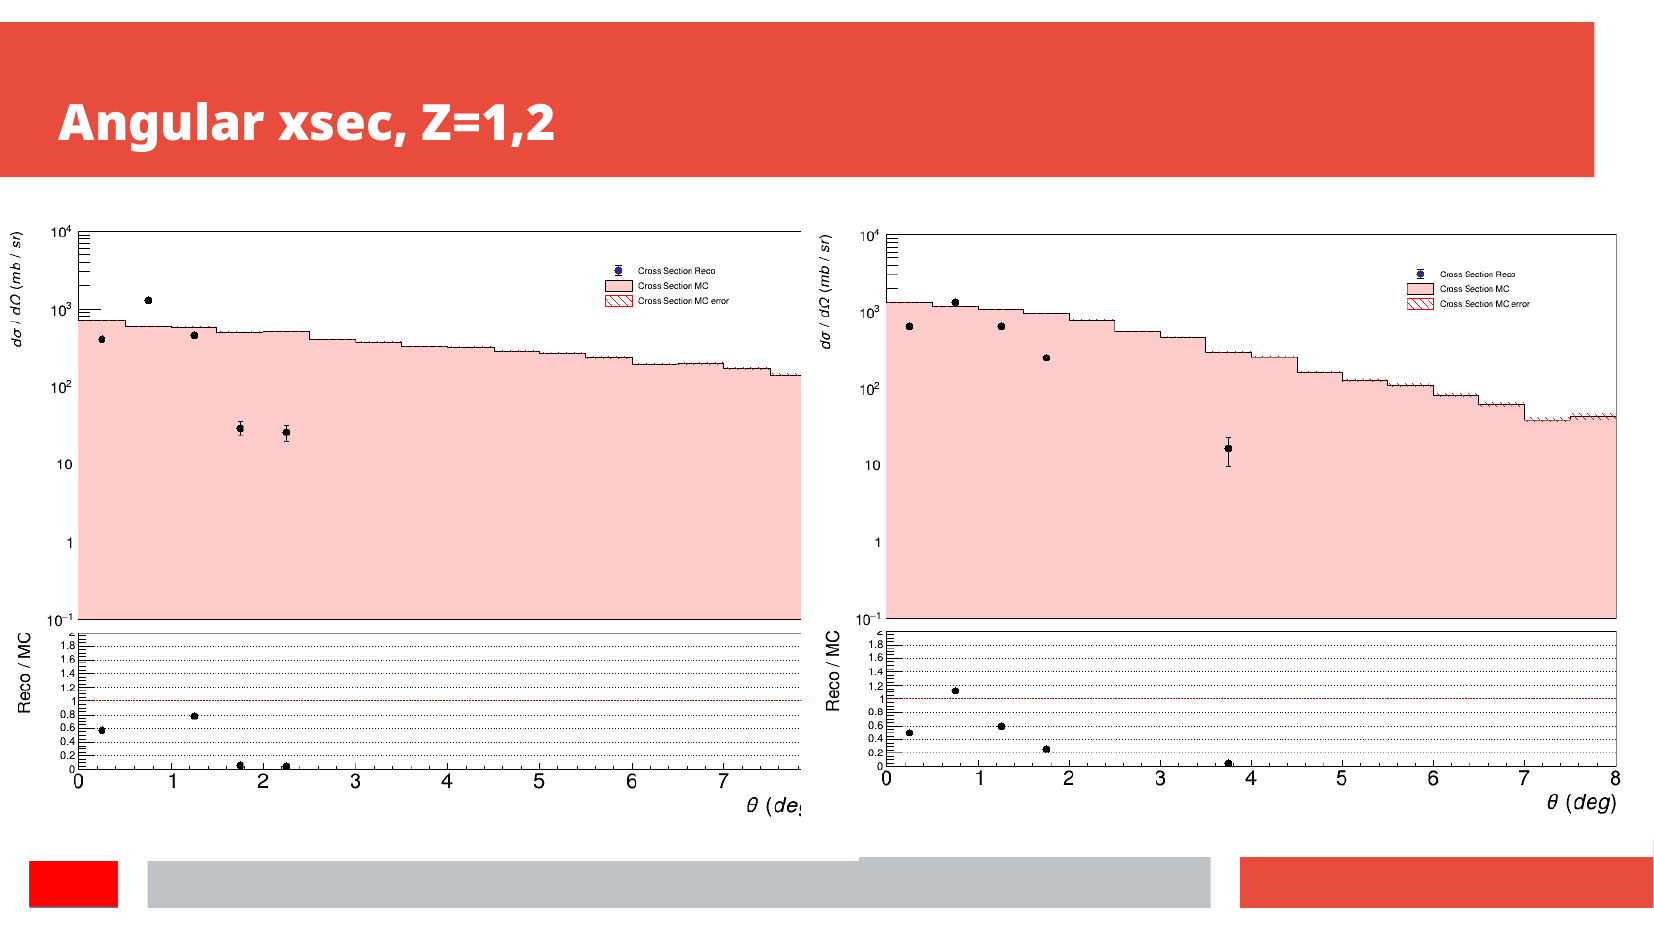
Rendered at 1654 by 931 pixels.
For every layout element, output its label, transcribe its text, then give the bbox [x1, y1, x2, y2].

text_box [29, 861, 118, 907]
title Angular xsec, Z=1,2 [59, 44, 1595, 156]
picture [0, 208, 1654, 861]
